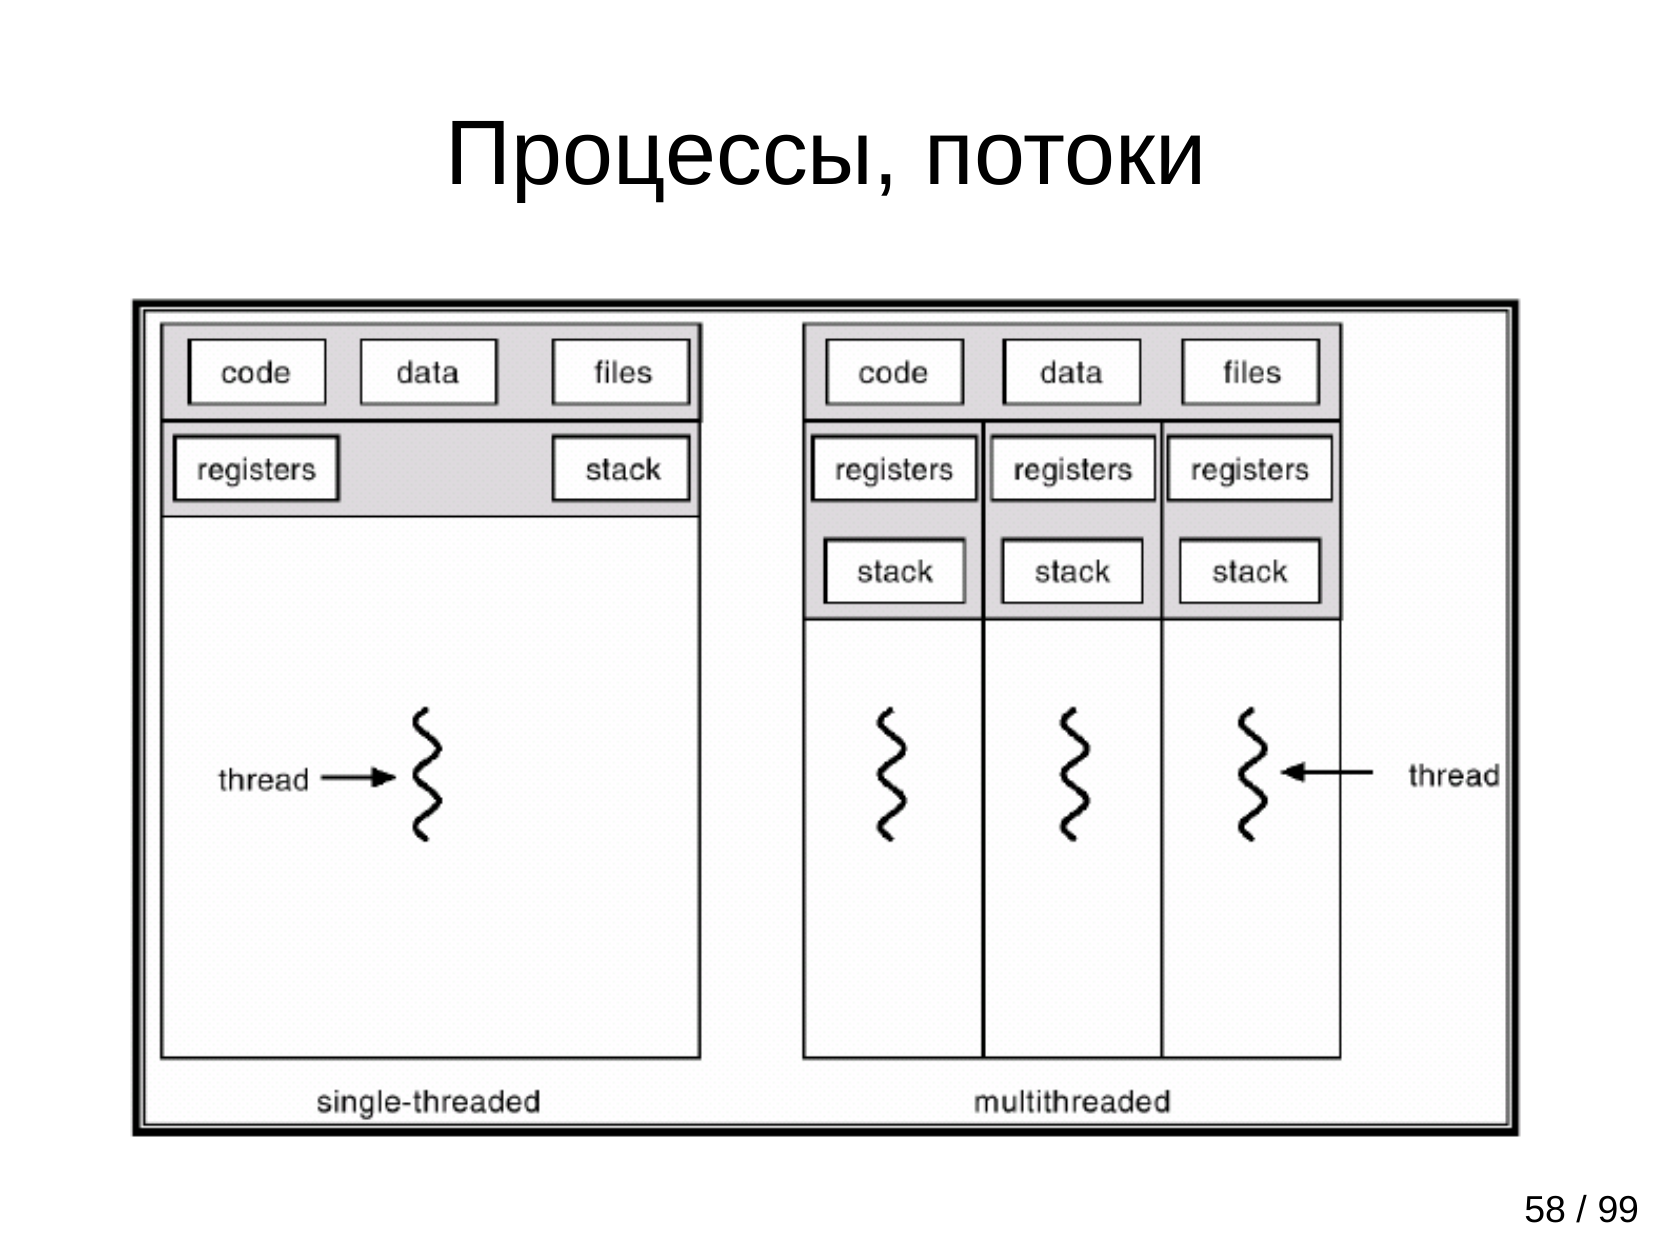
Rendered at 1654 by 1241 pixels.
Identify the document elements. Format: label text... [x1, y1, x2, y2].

picture [129, 295, 1523, 1139]
text_box <number> / 99 [1380, 1181, 1654, 1238]
title Процессы, потоки [82, 49, 1571, 257]
